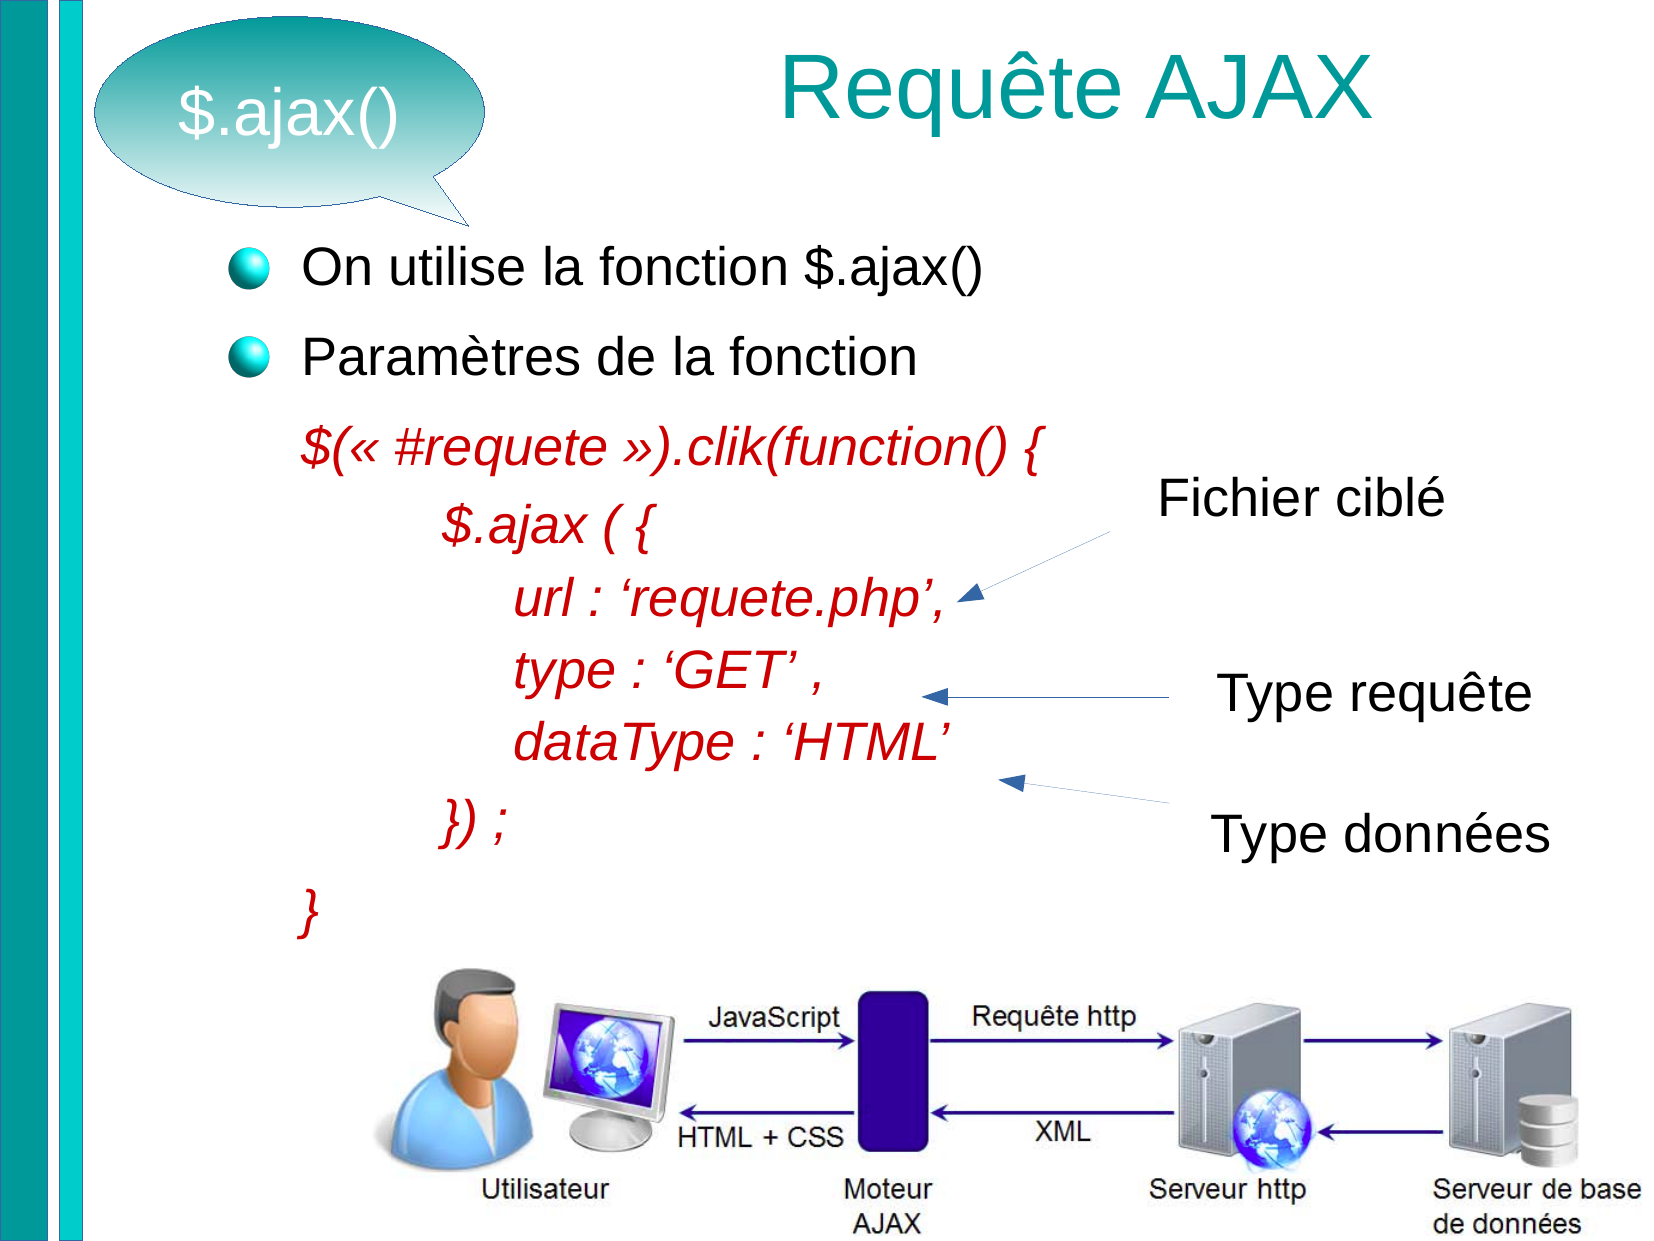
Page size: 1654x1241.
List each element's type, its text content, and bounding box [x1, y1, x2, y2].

picture [372, 967, 1642, 1236]
list Type données [1139, 803, 1613, 885]
list Type requête [1145, 662, 1619, 745]
list Fichier ciblé [1086, 467, 1524, 550]
text_box [0, 0, 48, 1241]
list On utilise la fonction $.ajax() Paramètres de la fonction $(« #requete »).clik(function() { $.ajax ( { url : ‘requete.php’, type : ‘GET’ , dataType : ‘HTML’ }) ; } [230, 236, 1648, 1028]
text_box $.ajax() [94, 16, 485, 227]
text_box [59, 0, 83, 1241]
text_box Requête AJAX [484, 35, 1599, 208]
